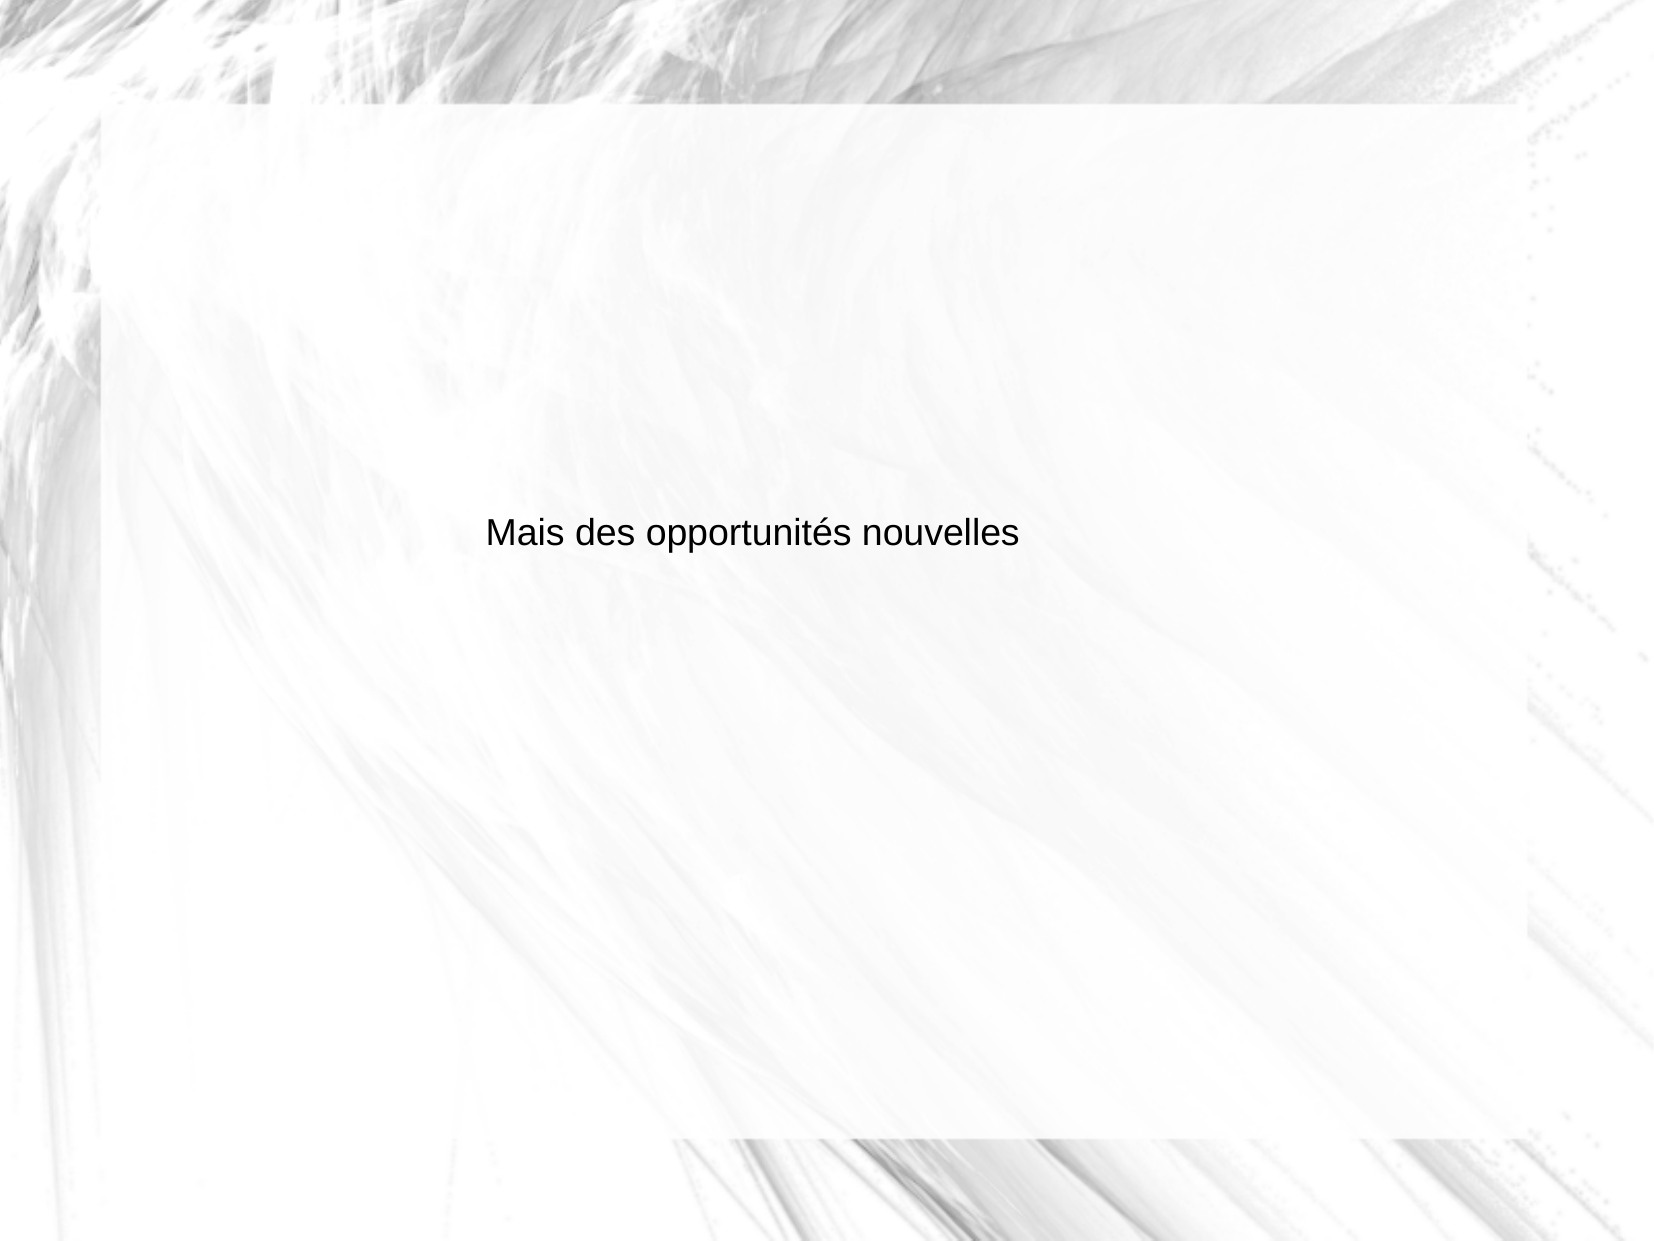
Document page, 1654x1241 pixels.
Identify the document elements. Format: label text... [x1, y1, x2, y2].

picture [0, 0, 1654, 1241]
text_box Mais des opportunités nouvelles [470, 504, 1035, 562]
